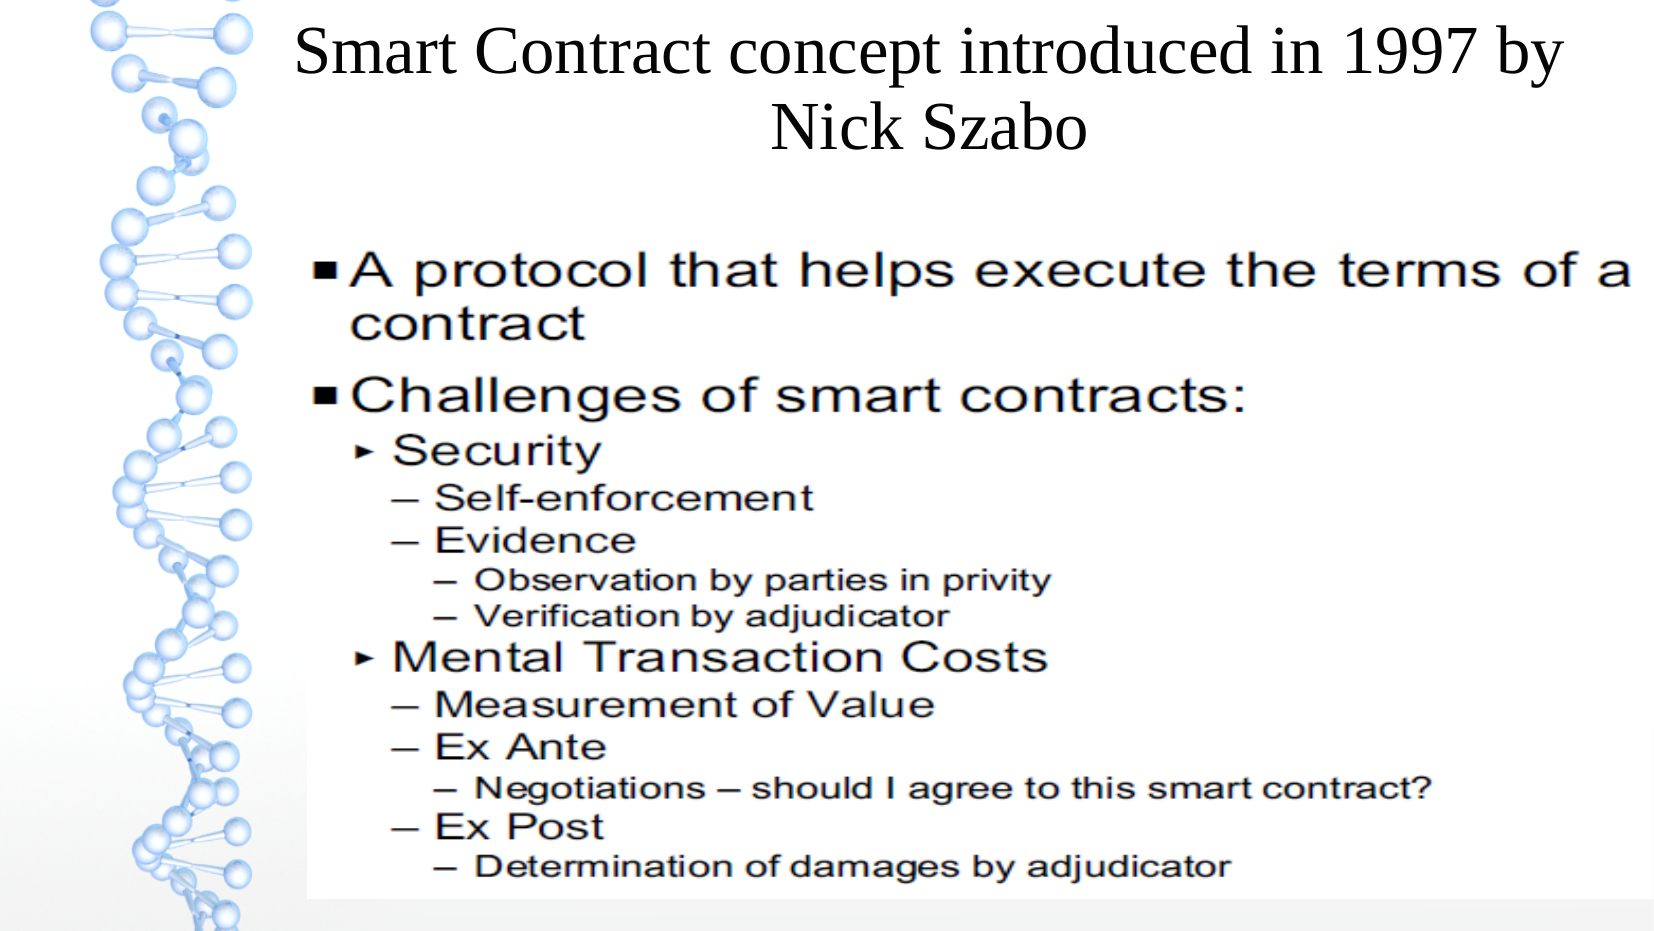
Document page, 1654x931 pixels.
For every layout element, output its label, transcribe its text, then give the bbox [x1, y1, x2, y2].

title Smart Contract concept introduced in 1997 by Nick Szabo [265, 11, 1595, 166]
picture [0, 0, 1654, 931]
